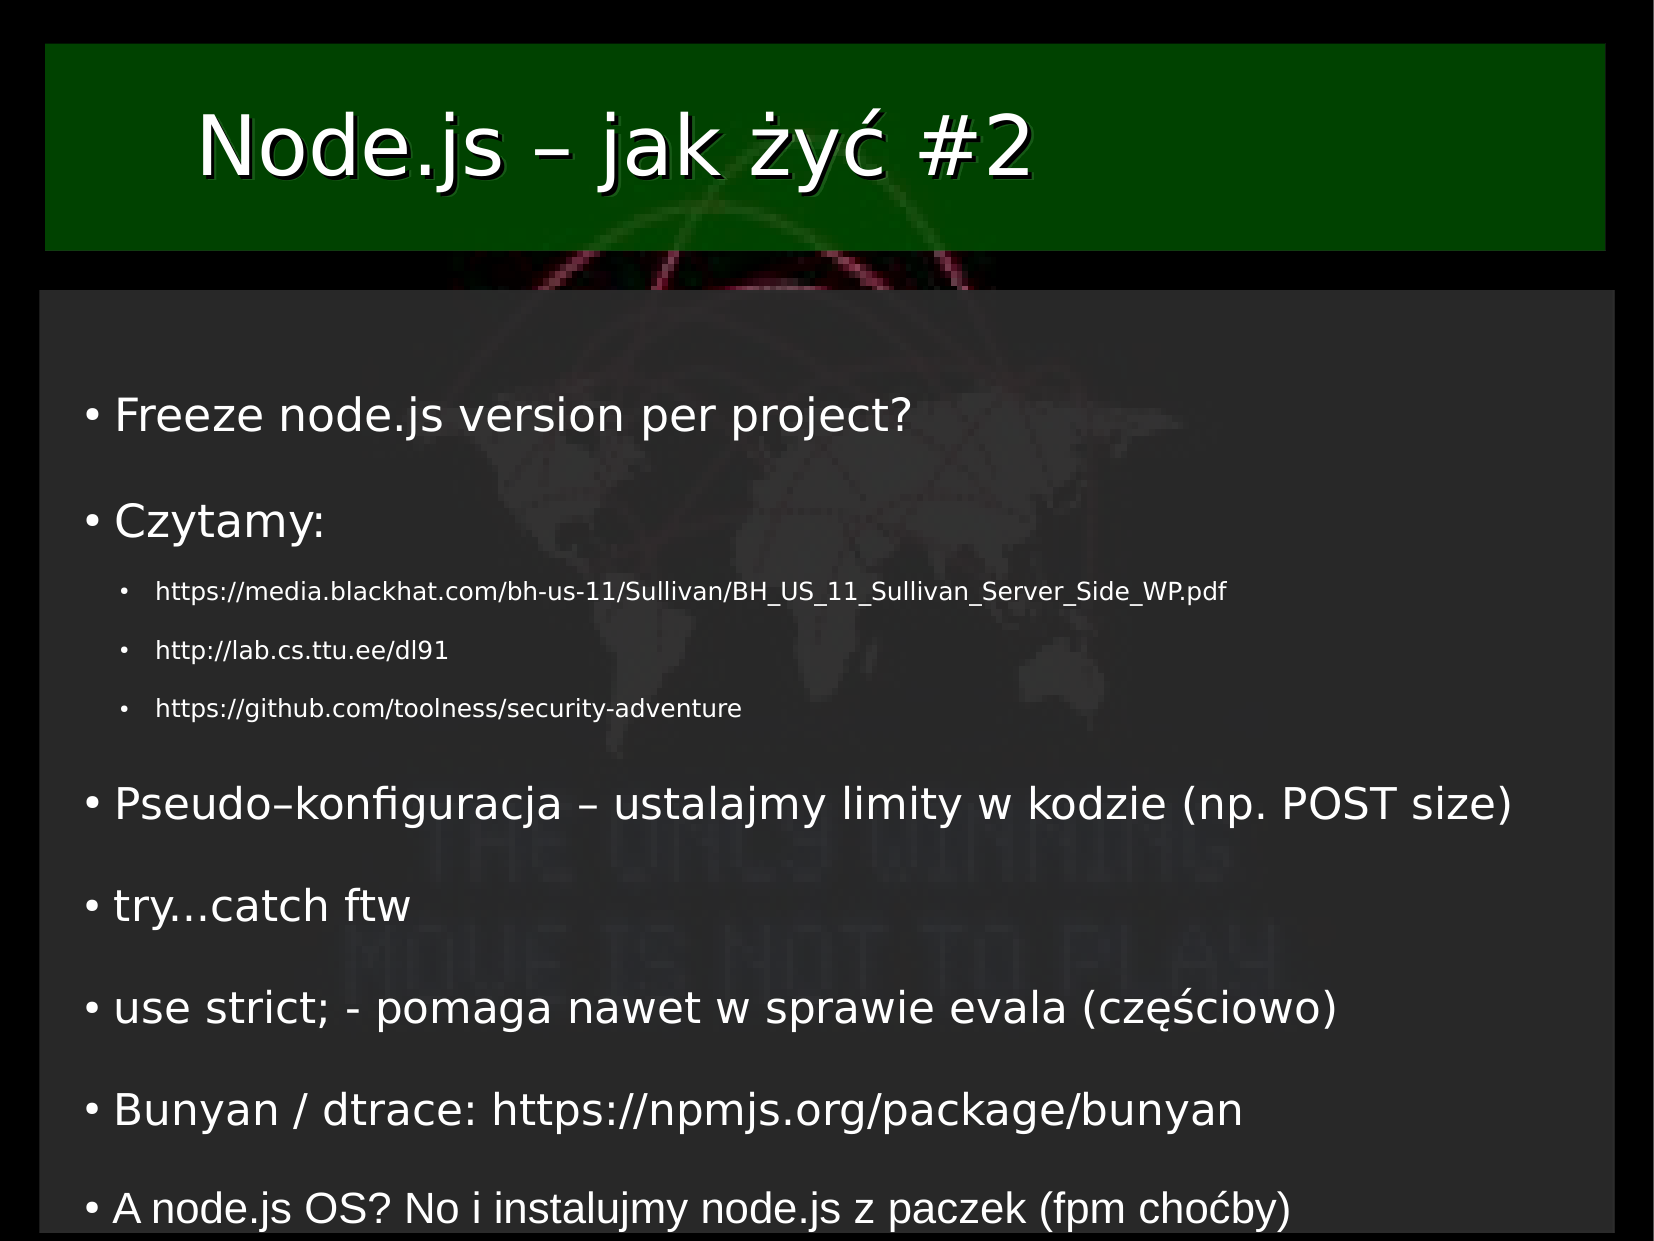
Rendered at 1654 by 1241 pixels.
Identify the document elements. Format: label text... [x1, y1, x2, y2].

title Node.js – jak żyć #2 [45, 43, 1606, 251]
picture [0, 0, 1654, 1241]
text_box Freeze node.js version per project? Czytamy: https://media.blackhat.com/bh-us-11/Sullivan/BH_US_11_Sullivan_Server_Side_WP.pdf http://lab.cs.ttu.ee/dl91 https://github.com/toolness/security-adventure Pseudo–konfiguracja – ustalajmy limity w kodzie (np. POST size) try...catch ftw use strict; - pomaga nawet w sprawie evala (częściowo) Bunyan / dtrace: https://npmjs.org/package/bunyan A node.js OS? No i instalujmy node.js z paczek (fpm choćby) [39, 290, 1615, 1186]
